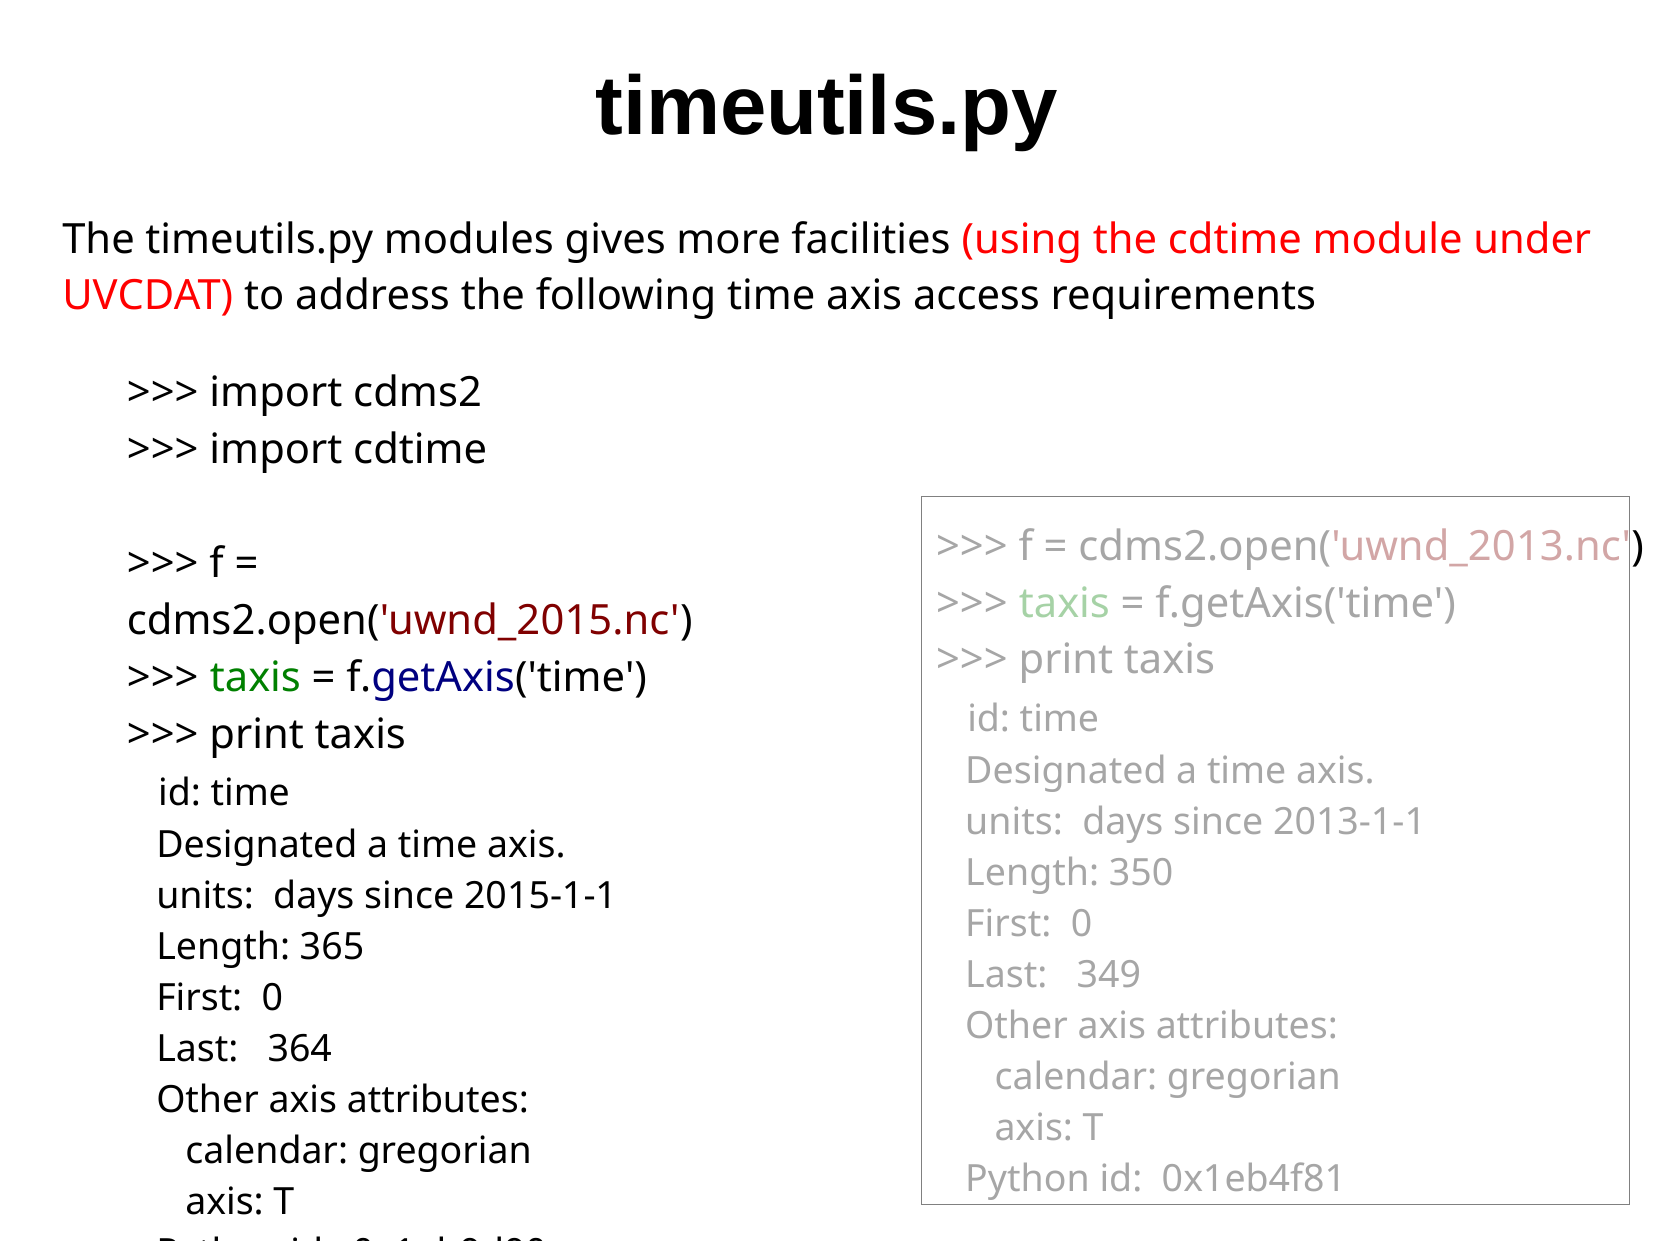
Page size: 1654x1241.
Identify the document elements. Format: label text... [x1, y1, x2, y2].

title timeutils.py [82, 2, 1571, 200]
list The timeutils.py modules gives more facilities (using the cdtime module under UVCDAT) to address the following time axis access requirements [47, 200, 1642, 390]
text_box >>> import cdms2 >>> import cdtime >>> f = cdms2.open('uwnd_2015.nc') >>> taxis = f.getAxis('time') >>> print taxis id: time Designated a time axis. units: days since 2015-1-1 Length: 365 First: 0 Last: 364 Other axis attributes: calendar: gregorian axis: T Python id: 0x1eb9d90 [112, 354, 839, 1187]
text_box >>> f = cdms2.open('uwnd_2013.nc') >>> taxis = f.getAxis('time') >>> print taxis id: time Designated a time axis. units: days since 2013-1-1 Length: 350 First: 0 Last: 349 Other axis attributes: calendar: gregorian axis: T Python id: 0x1eb4f81 [1630, 507, 1654, 1178]
text_box [921, 496, 1630, 1205]
